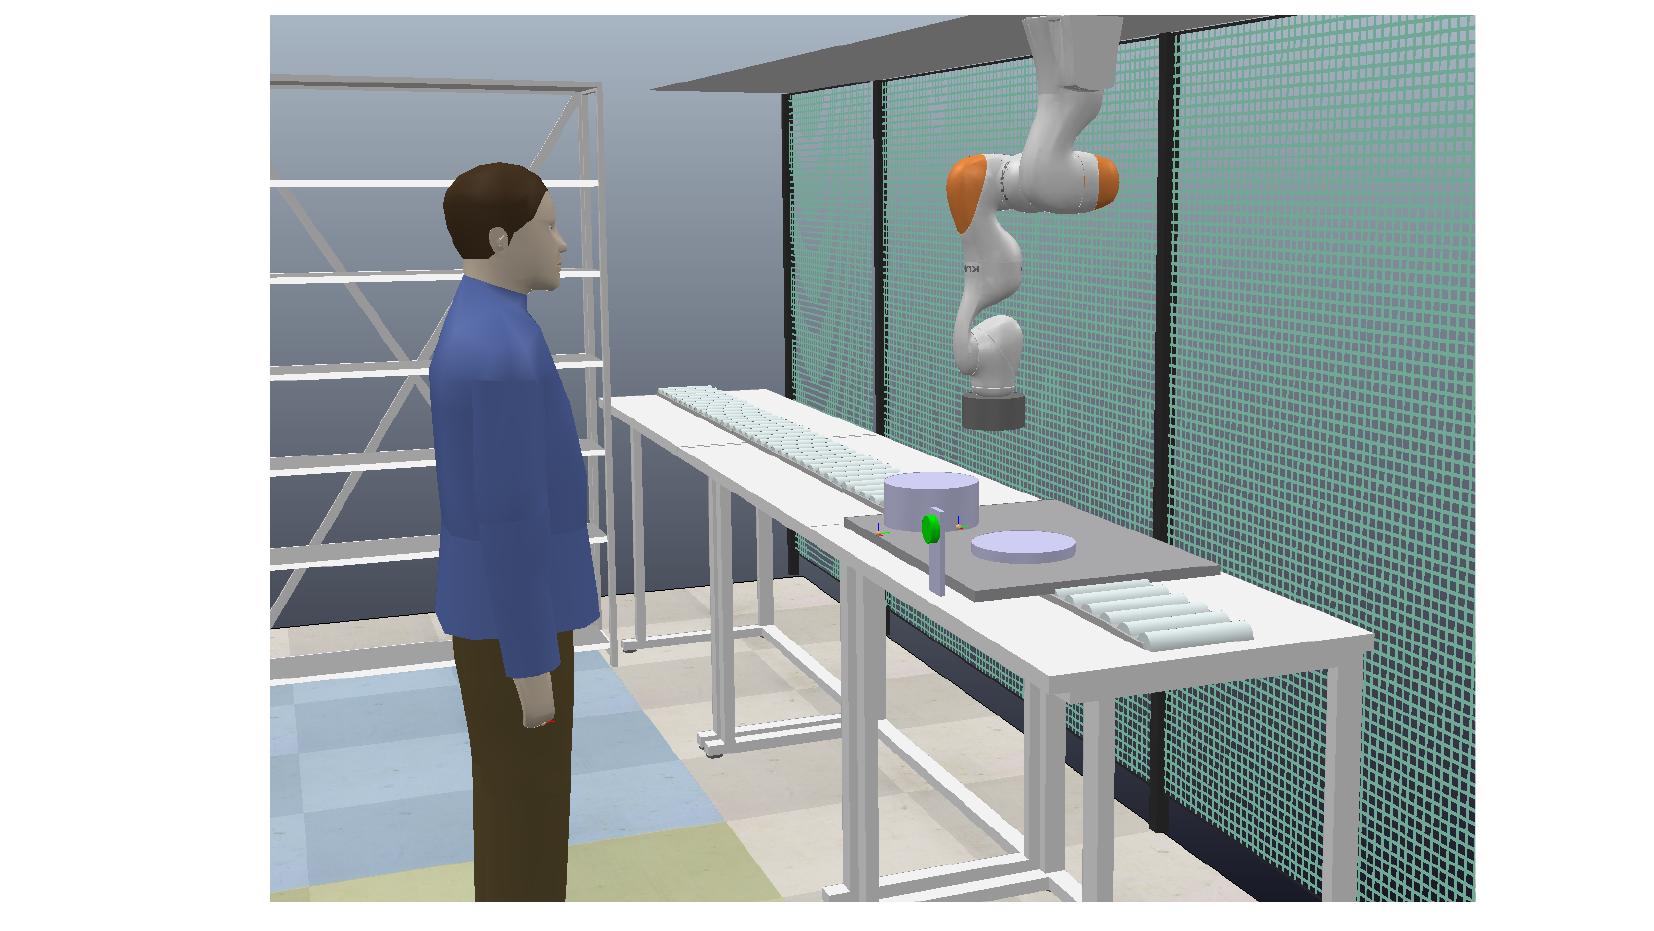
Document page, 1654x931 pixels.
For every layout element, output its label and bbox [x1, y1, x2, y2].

picture [270, 15, 1476, 902]
